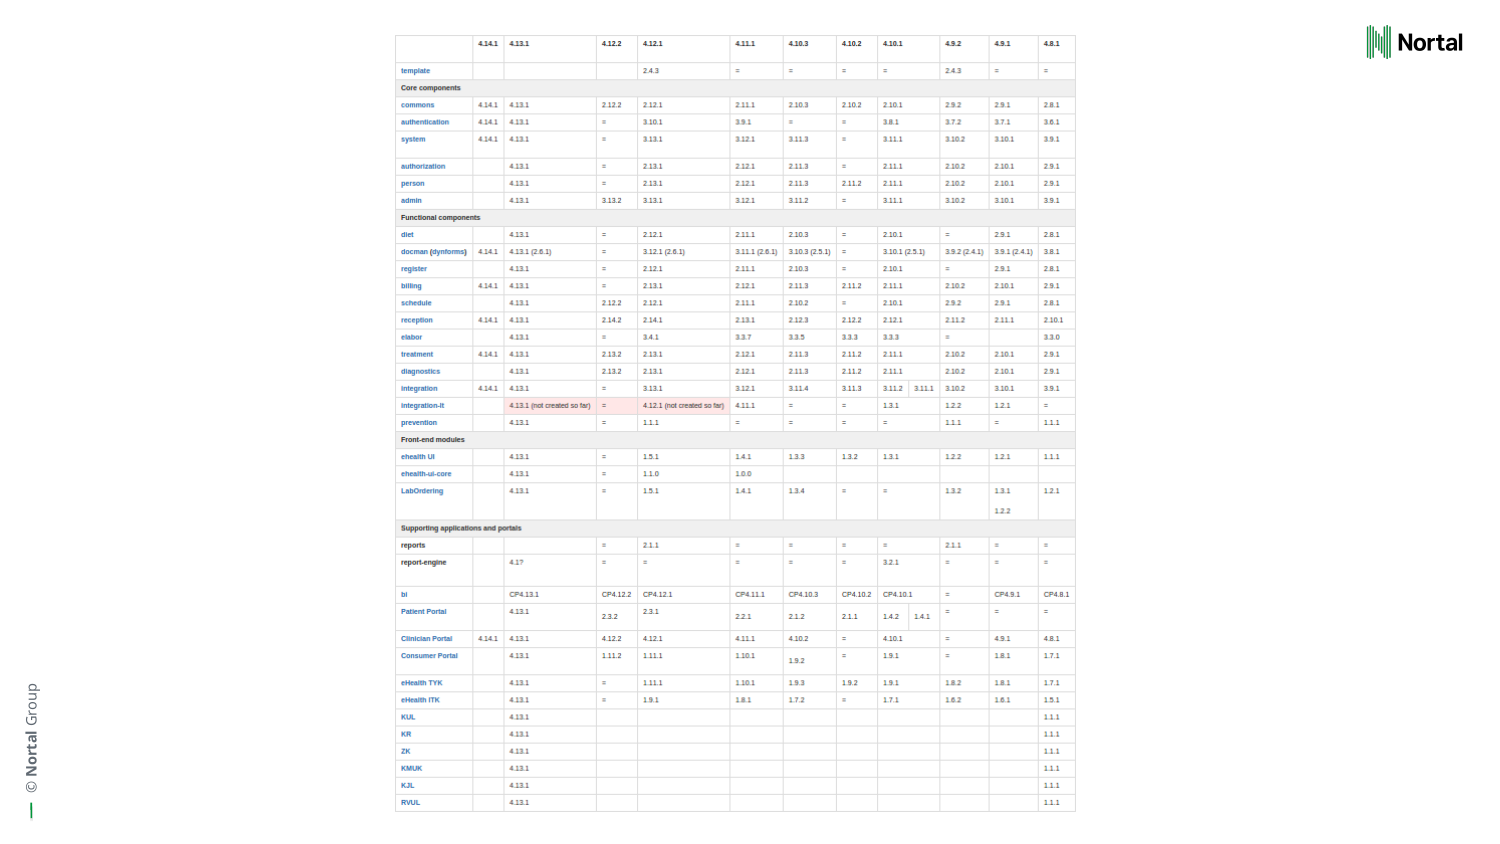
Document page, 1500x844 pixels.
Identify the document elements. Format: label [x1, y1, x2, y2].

picture [390, 29, 1085, 819]
